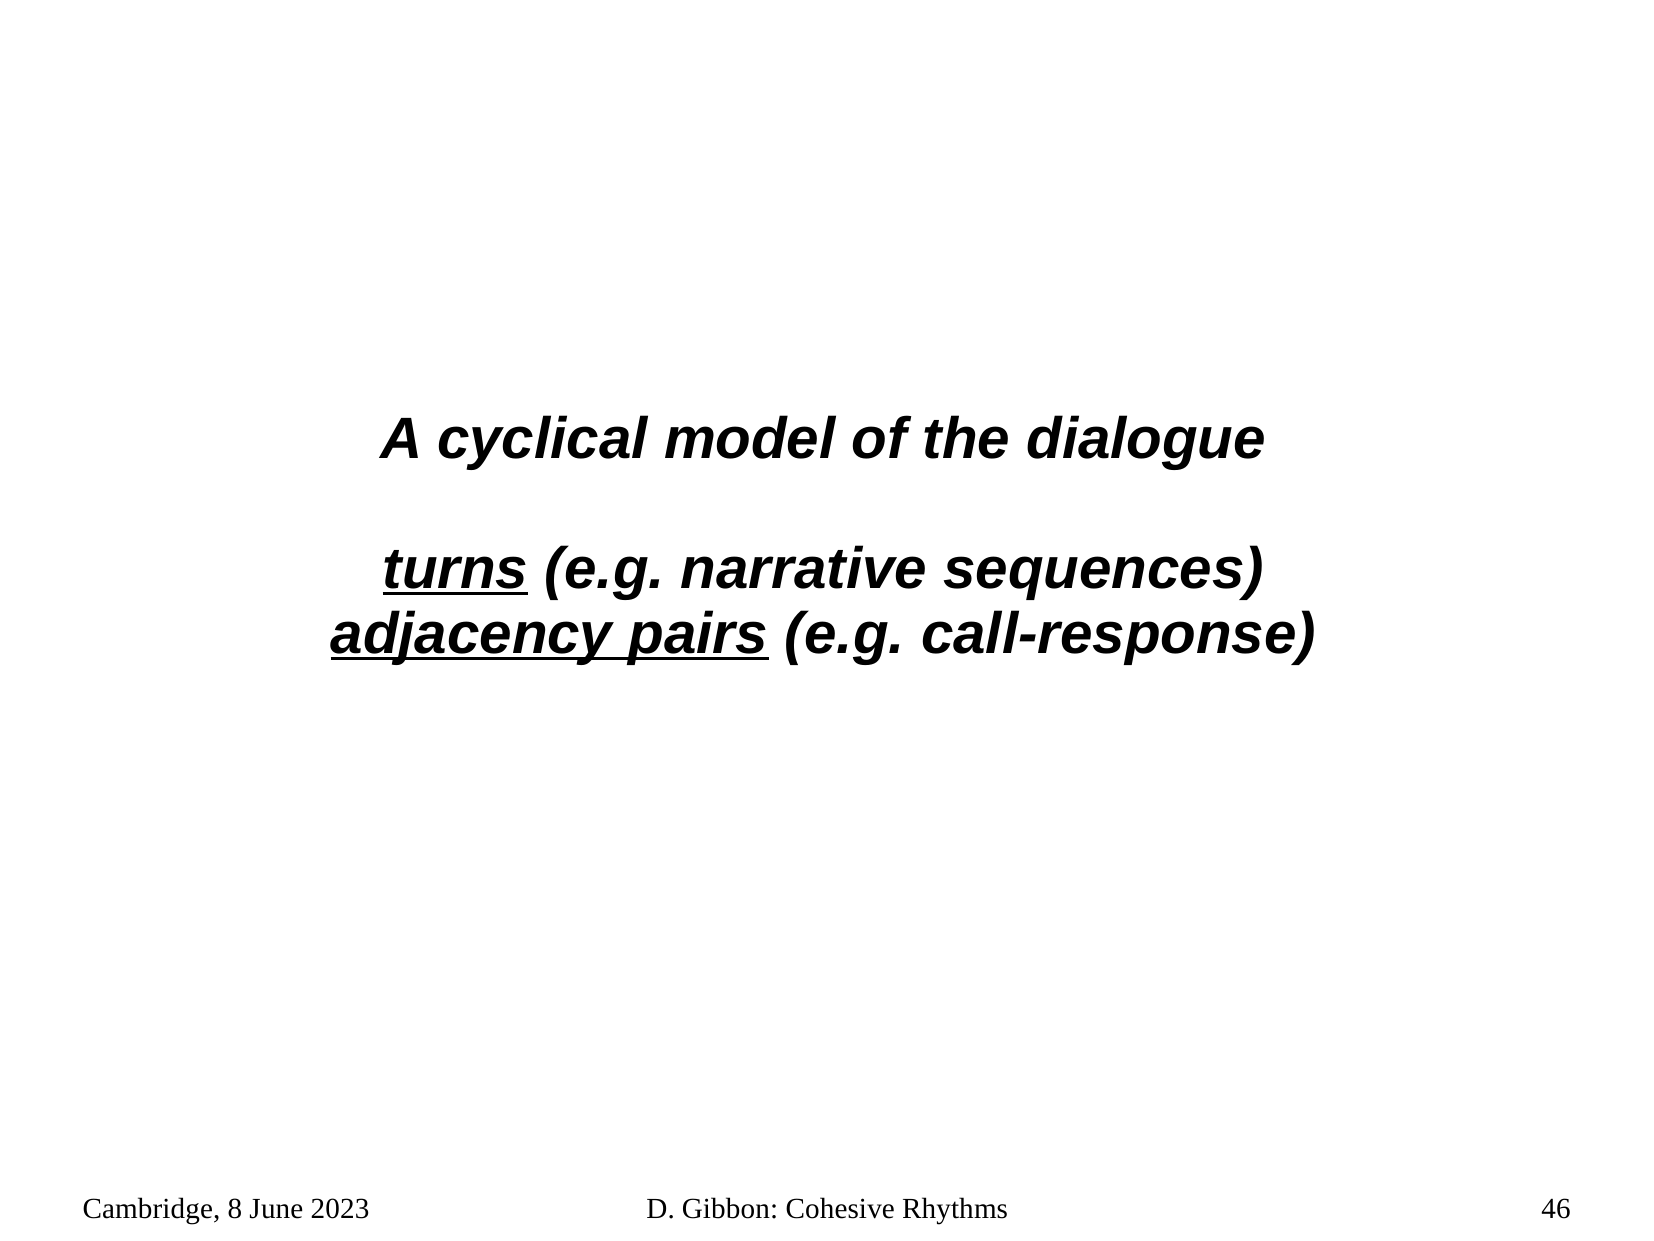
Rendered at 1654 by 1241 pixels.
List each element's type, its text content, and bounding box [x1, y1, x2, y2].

title A cyclical model of the dialogue turns (e.g. narrative sequences) adjacency pairs (e.g. call-response) [11, 405, 1636, 666]
